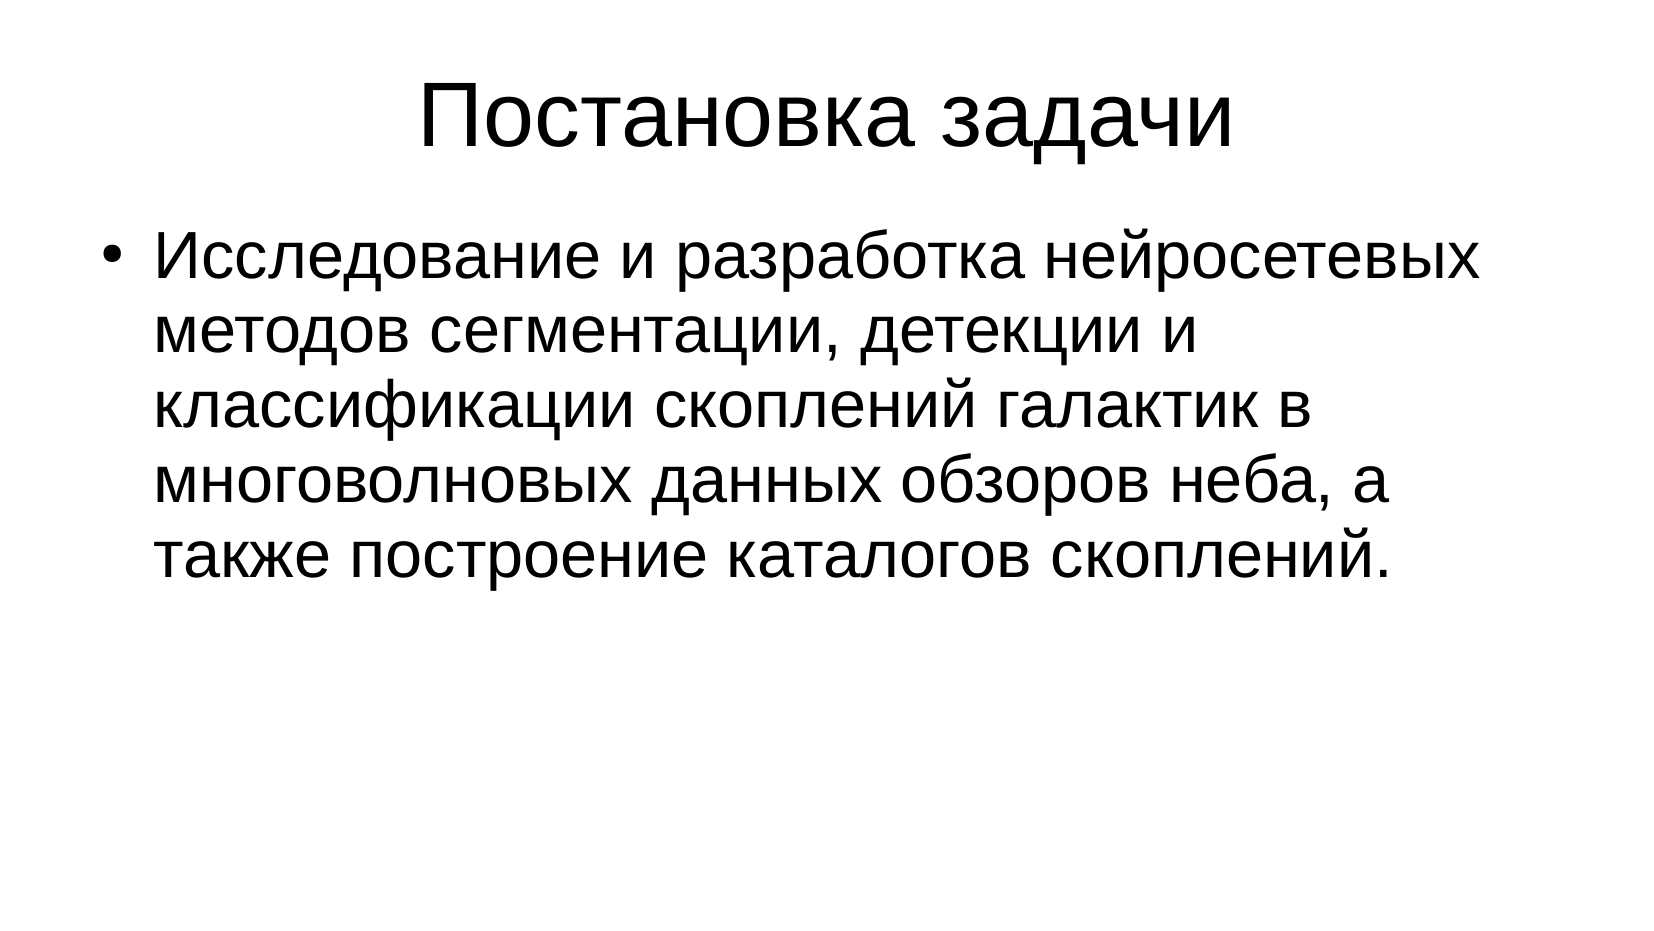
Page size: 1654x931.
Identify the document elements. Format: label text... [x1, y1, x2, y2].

title Постановка задачи [82, 37, 1571, 193]
list Исследование и разработка нейросетевых методов сегментации, детекции и классификации скоплений галактик в многоволновых данных обзоров неба, а также построение каталогов скоплений. [82, 217, 1571, 758]
